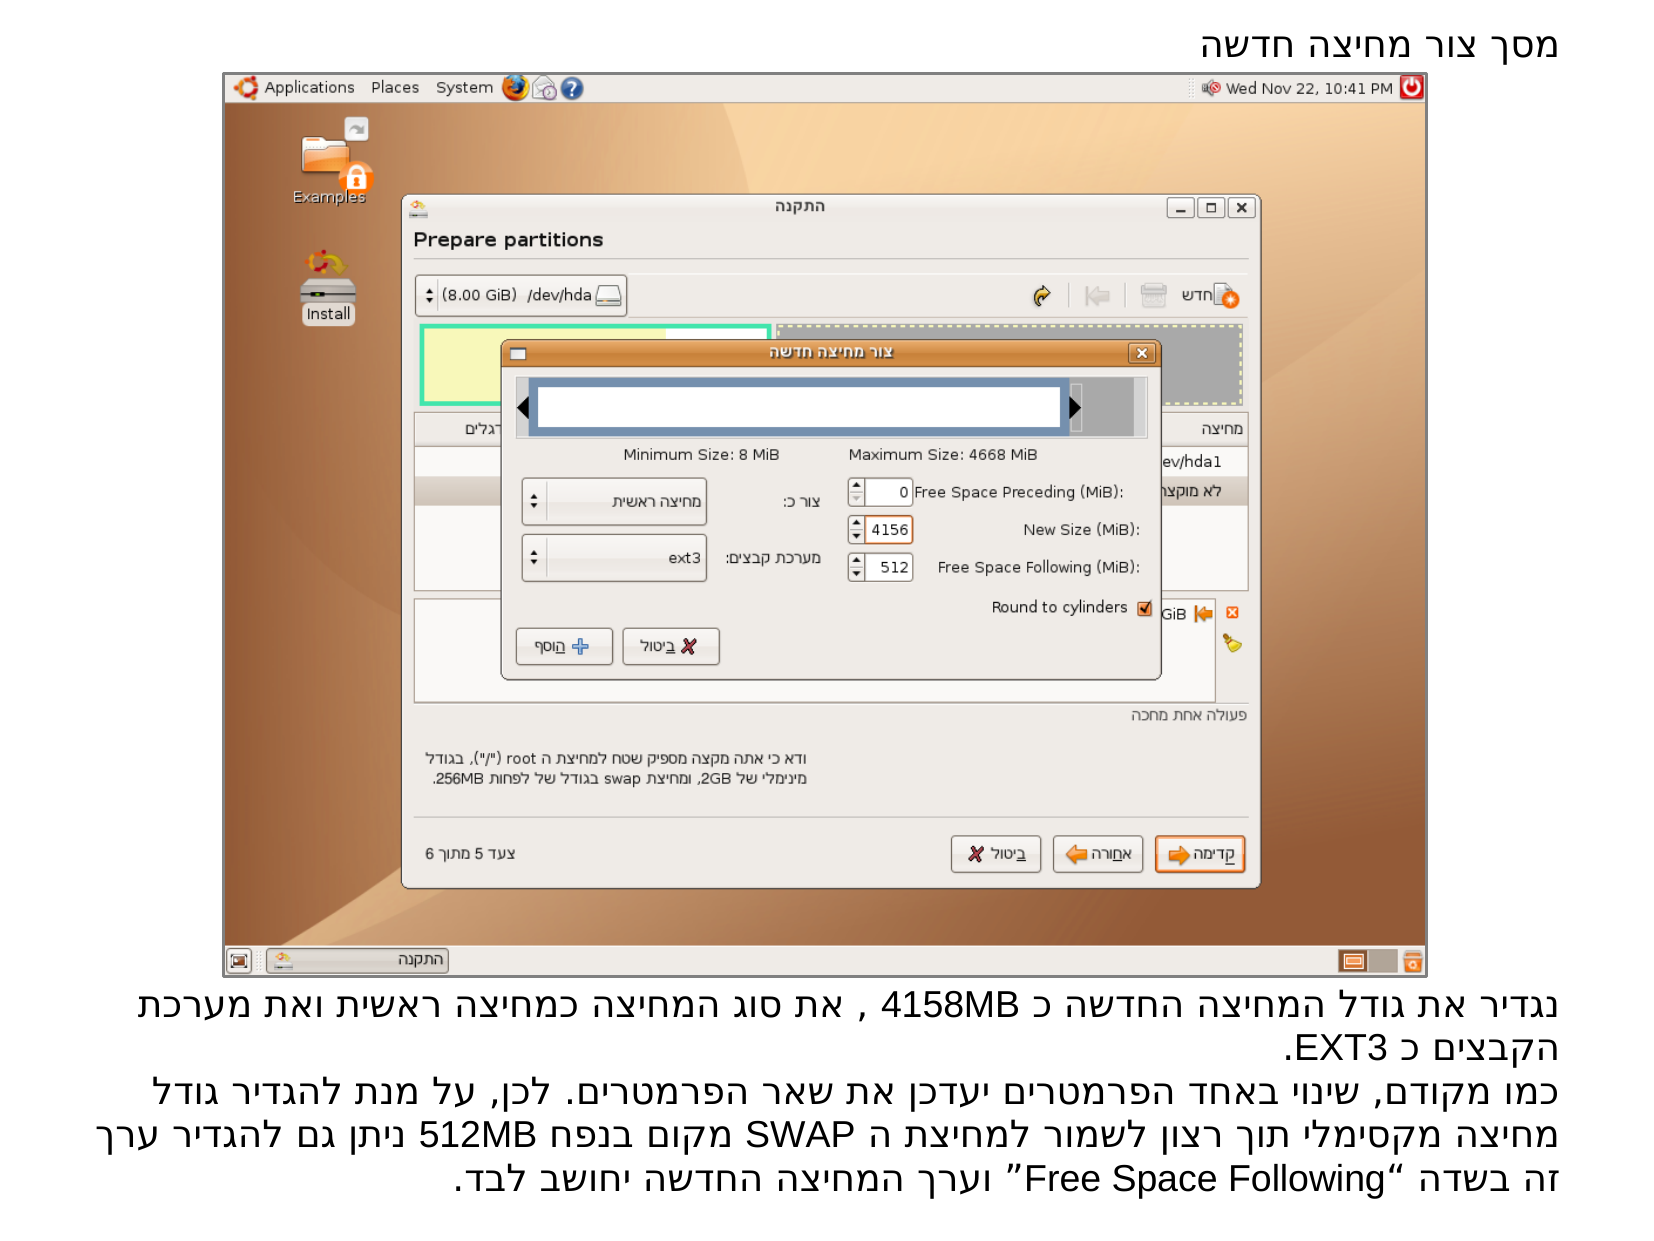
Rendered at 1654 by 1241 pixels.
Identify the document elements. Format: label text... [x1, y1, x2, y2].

picture [225, 75, 1426, 976]
text_box נגדיר את גודל המחיצה החדשה כ 4158MB , את סוג המחיצה כמחיצה ראשית ואת מערכת הקבצים כ EXT3. כמו מקודם, שינוי באחד הפרמטרים יעדכן את שאר הפרמטרים. לכן, על מנת להגדיר גודל מחיצה מקסימלי תוך רצון לשמור למחיצת ה SWAP מקום בנפח 512MB ניתן גם להגדיר ערך זה בשדה “Free Space Following” וערך המחיצה החדשה יחושב לבד. [75, 975, 1576, 1218]
text_box מסך צור מחיצה חדשה [225, 14, 1576, 76]
